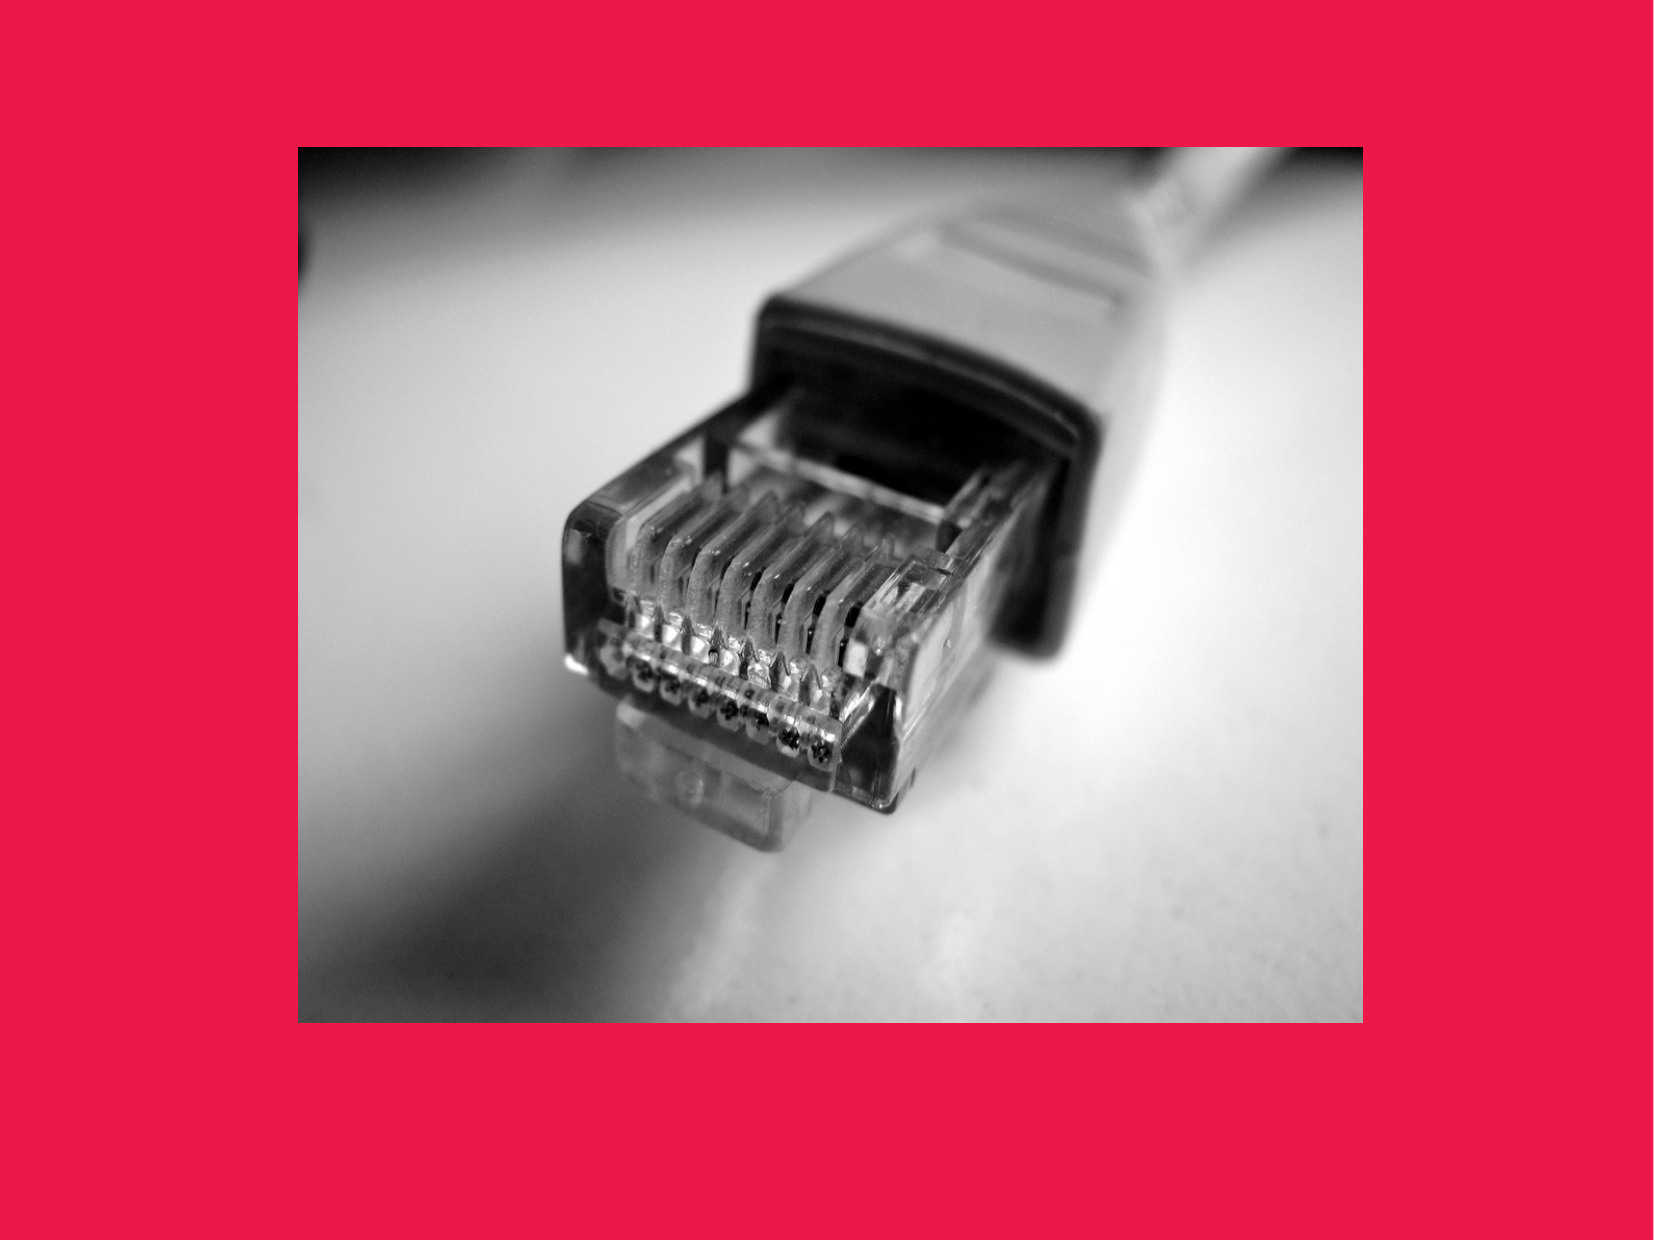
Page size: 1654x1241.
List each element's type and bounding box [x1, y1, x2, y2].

picture [298, 147, 1363, 1023]
